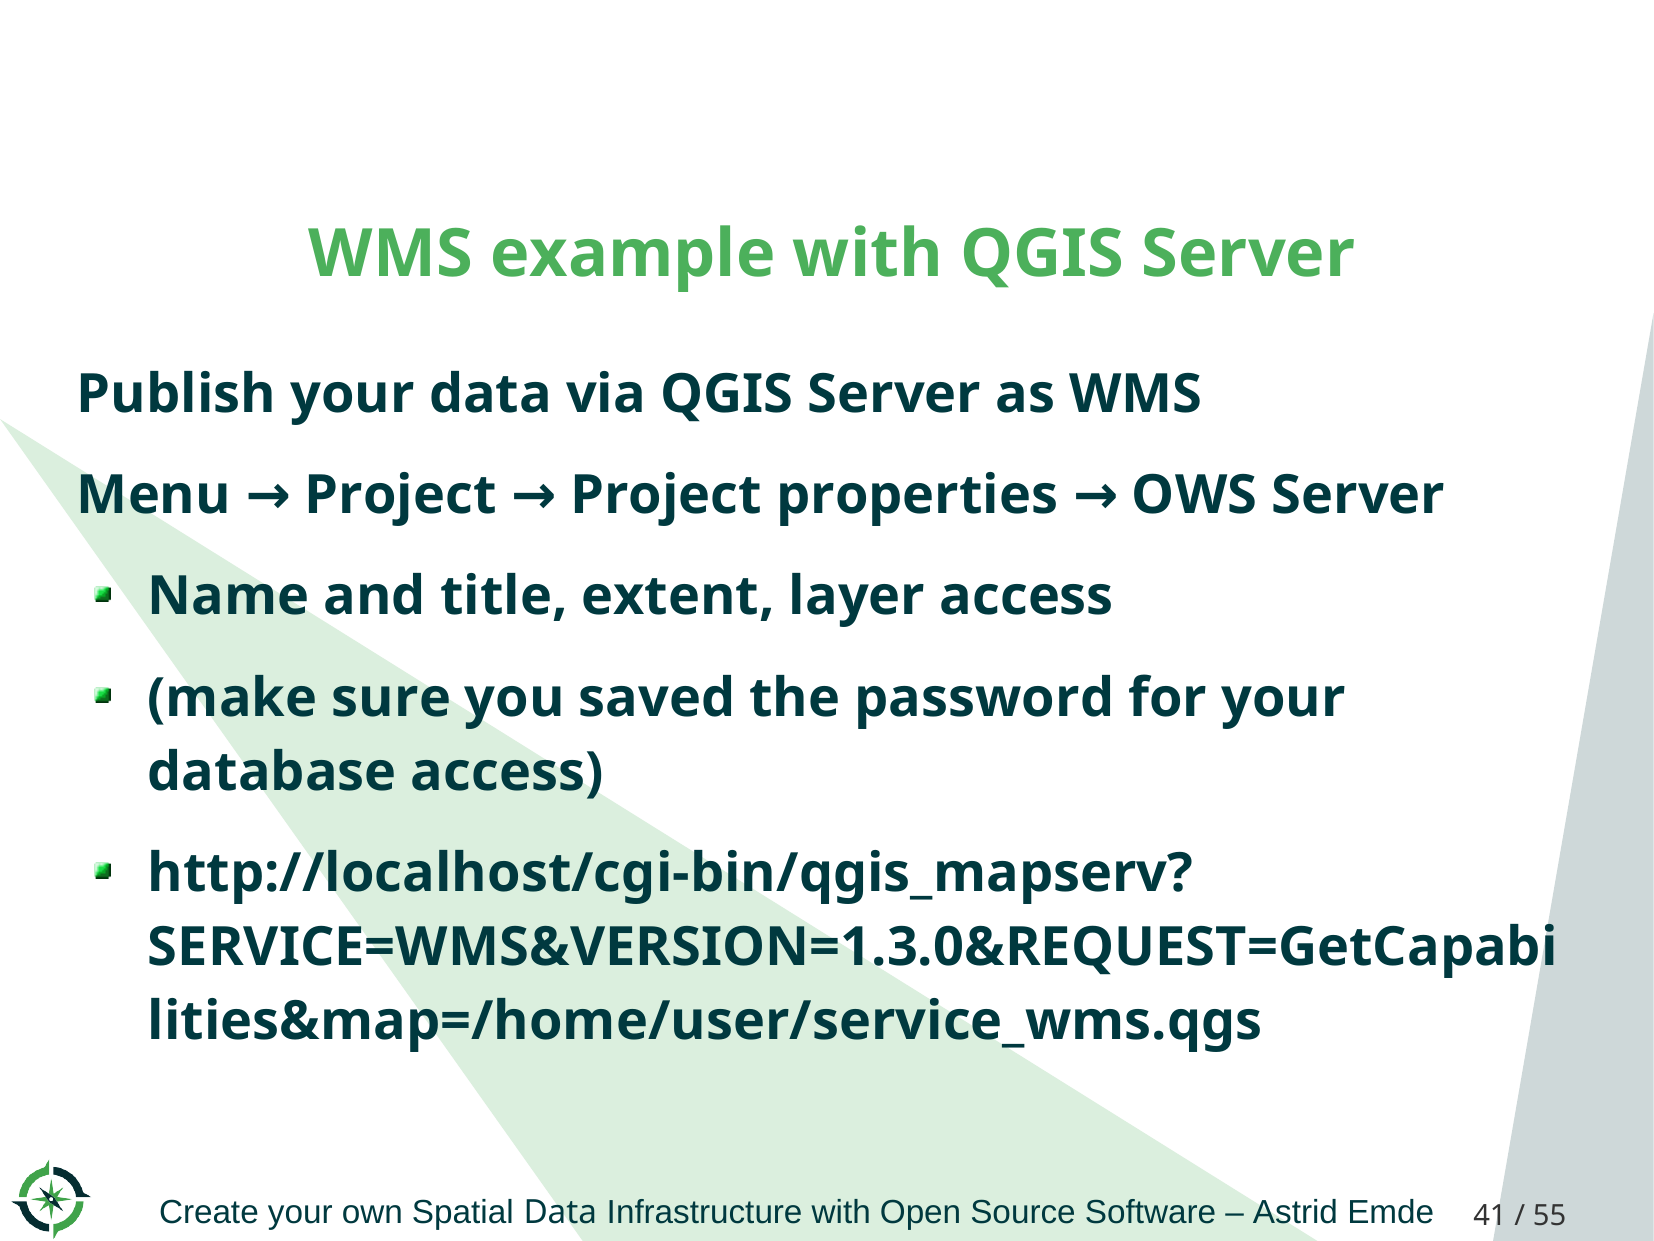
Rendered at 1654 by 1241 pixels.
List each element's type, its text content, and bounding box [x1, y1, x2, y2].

picture [10, 1158, 92, 1240]
list Publish your data via QGIS Server as WMS Menu → Project → Project properties → OWS Server Name and title, extent, layer access (make sure you saved the password for your database access) http://localhost/cgi-bin/qgis_mapserv?SERVICE=WMS&VERSION=1.3.0&REQUEST=GetCapabilities&map=/home/user/service_wms.qgs [76, 354, 1565, 1173]
title WMS example with QGIS Server [88, 177, 1577, 325]
